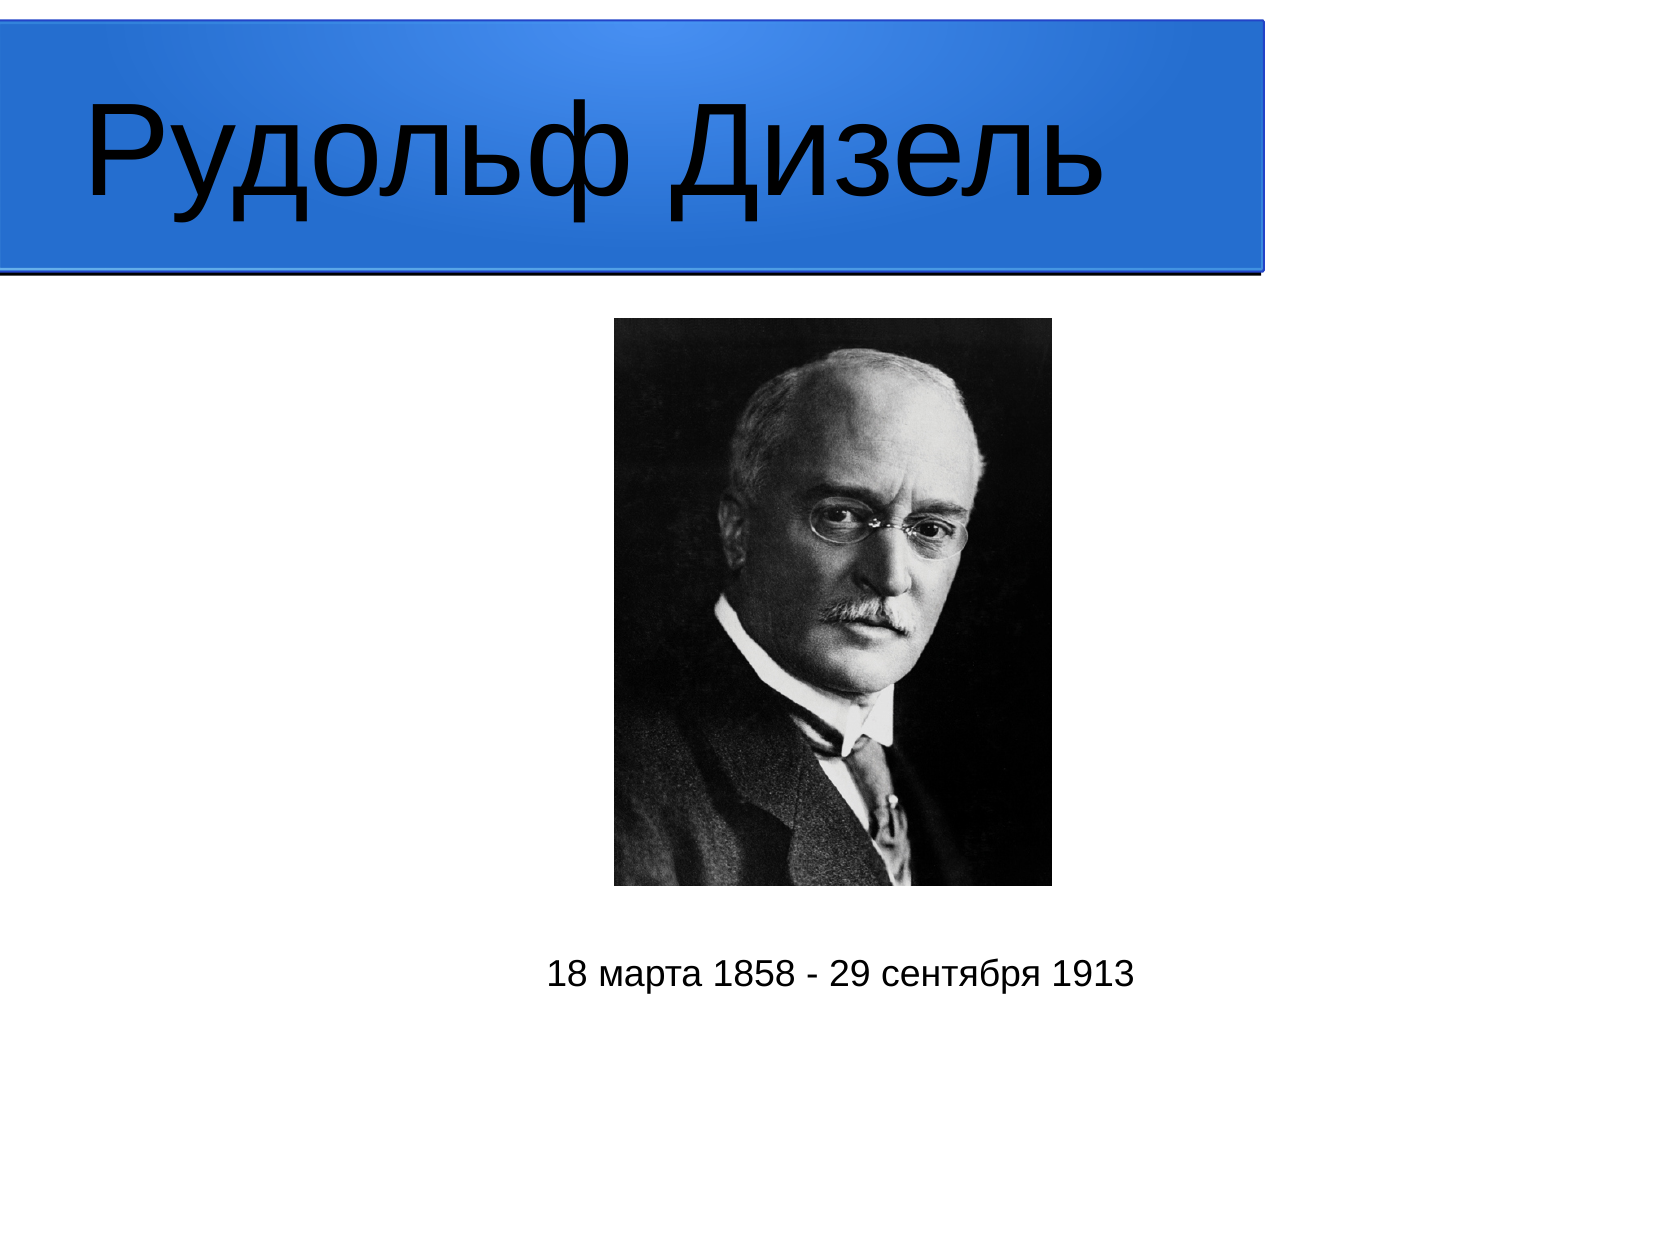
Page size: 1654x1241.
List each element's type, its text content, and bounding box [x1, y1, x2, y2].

picture [614, 318, 1052, 886]
text_box 18 марта 1858 - 29 сентября 1913 [531, 944, 1150, 1002]
title Рудольф Дизель [82, 47, 1235, 252]
